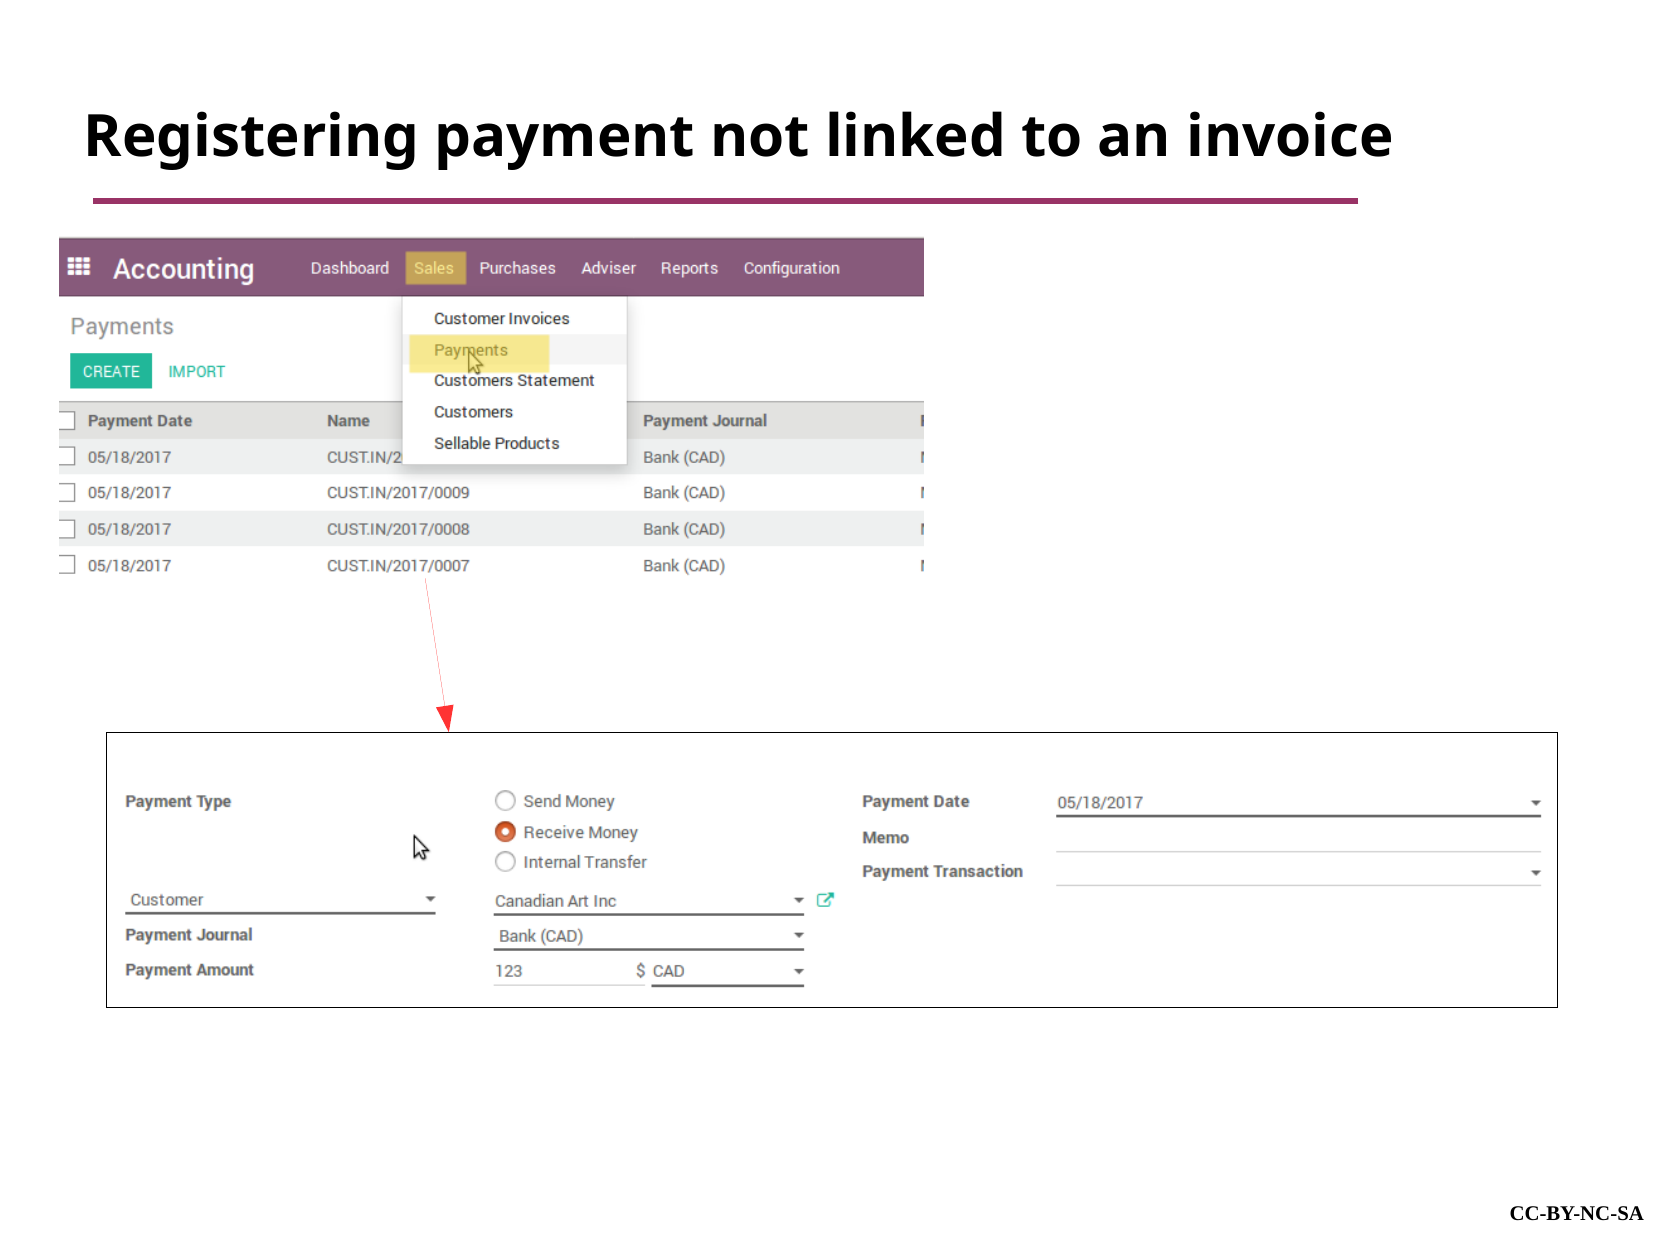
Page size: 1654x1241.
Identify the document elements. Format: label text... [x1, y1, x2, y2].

title Registering payment not linked to an invoice [83, 47, 1477, 221]
picture [59, 236, 924, 579]
picture [106, 732, 1558, 1008]
